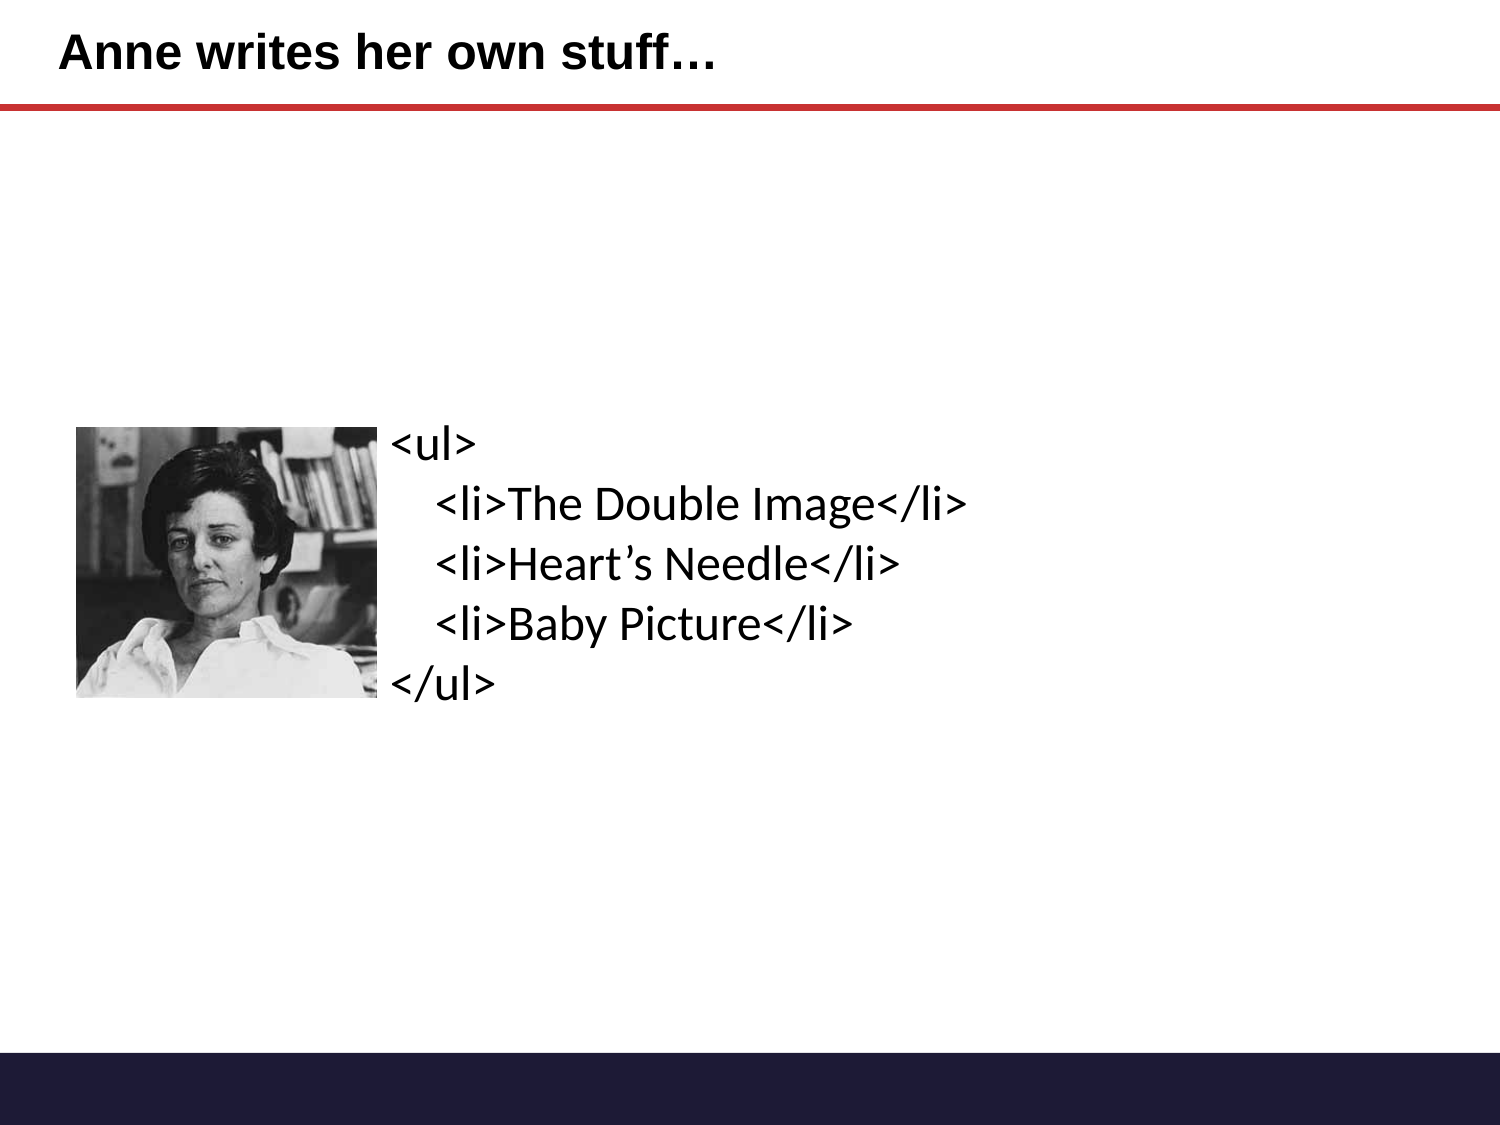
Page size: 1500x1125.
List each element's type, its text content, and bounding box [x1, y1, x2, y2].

title Anne writes her own stuff… [50, 0, 948, 108]
picture [76, 427, 374, 698]
text_box <ul> <li>The Double Image</li> <li>Heart’s Needle</li> <li>Baby Picture</li> </ul> [374, 403, 1125, 719]
